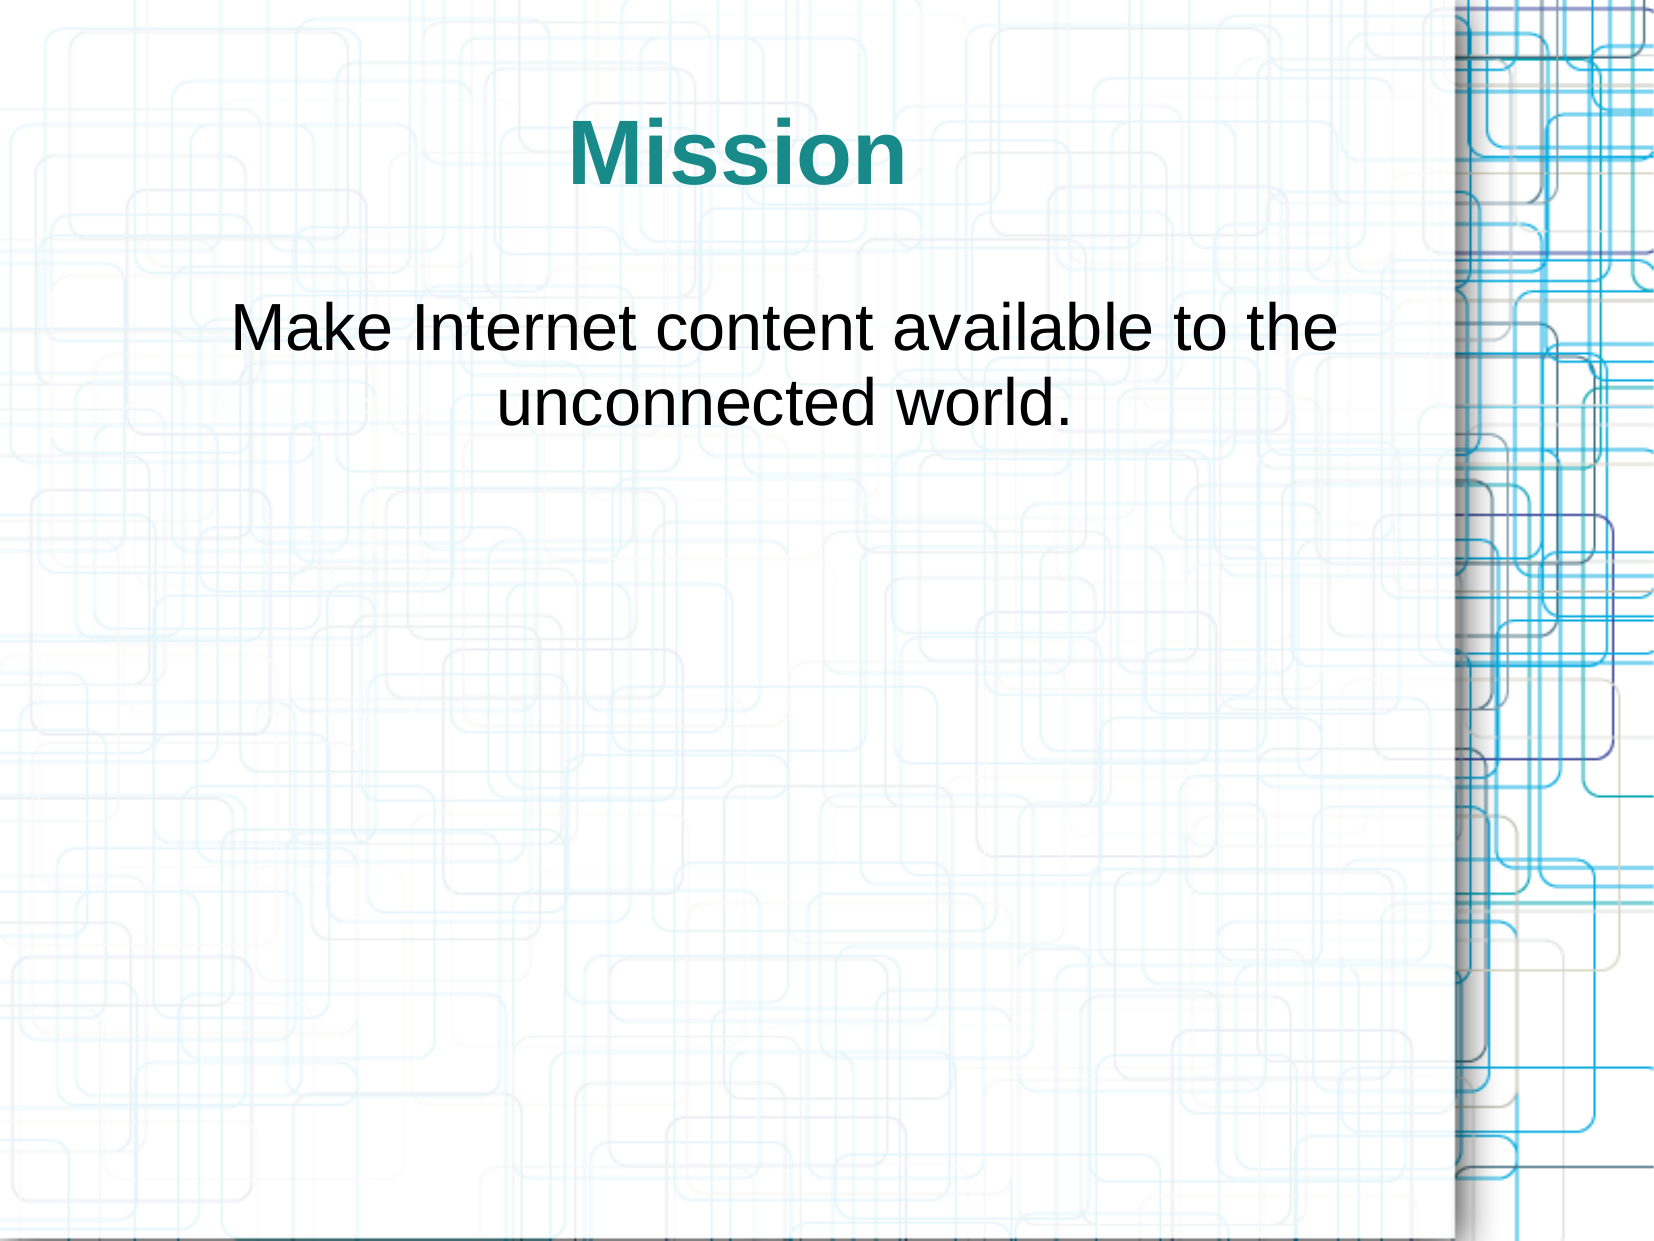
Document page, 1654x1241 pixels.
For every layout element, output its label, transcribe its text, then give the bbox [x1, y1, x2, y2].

title Mission [59, 49, 1418, 257]
picture [0, 0, 1654, 1241]
list Make Internet content available to the unconnected world. [82, 290, 1418, 1010]
